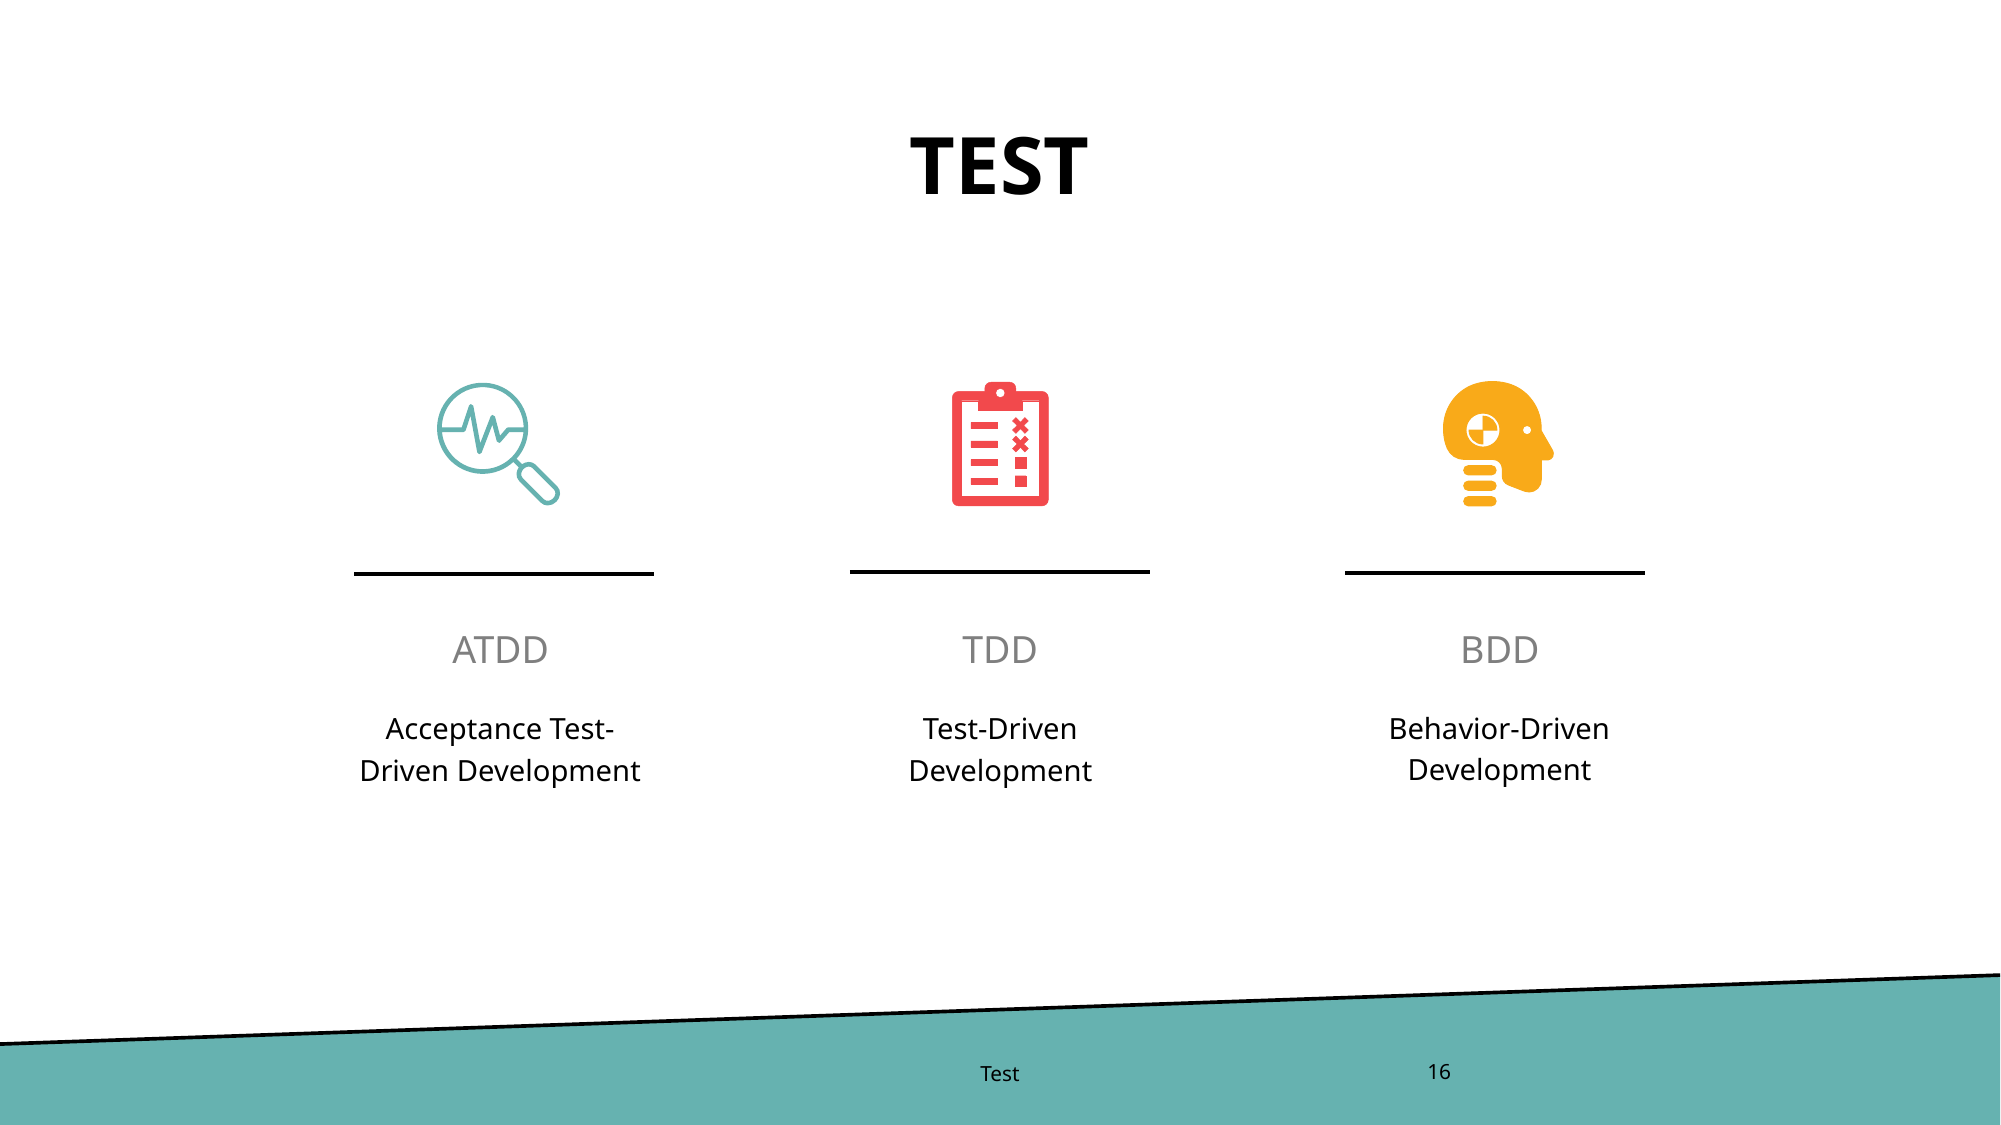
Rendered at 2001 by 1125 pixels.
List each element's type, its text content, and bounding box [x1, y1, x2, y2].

picture [1424, 368, 1575, 519]
list Behavior-Driven Development [1326, 695, 1672, 891]
text_box Test [662, 1042, 1338, 1103]
picture [423, 368, 574, 519]
list ATDD [338, 623, 664, 683]
text_box [1412, 1042, 1863, 1103]
title Test [137, 59, 1863, 278]
picture [925, 369, 1076, 520]
list Acceptance Test-Driven Development [327, 696, 673, 892]
list Test-Driven Development [827, 696, 1173, 892]
list TDD [837, 623, 1163, 683]
list BDD [1337, 623, 1663, 683]
